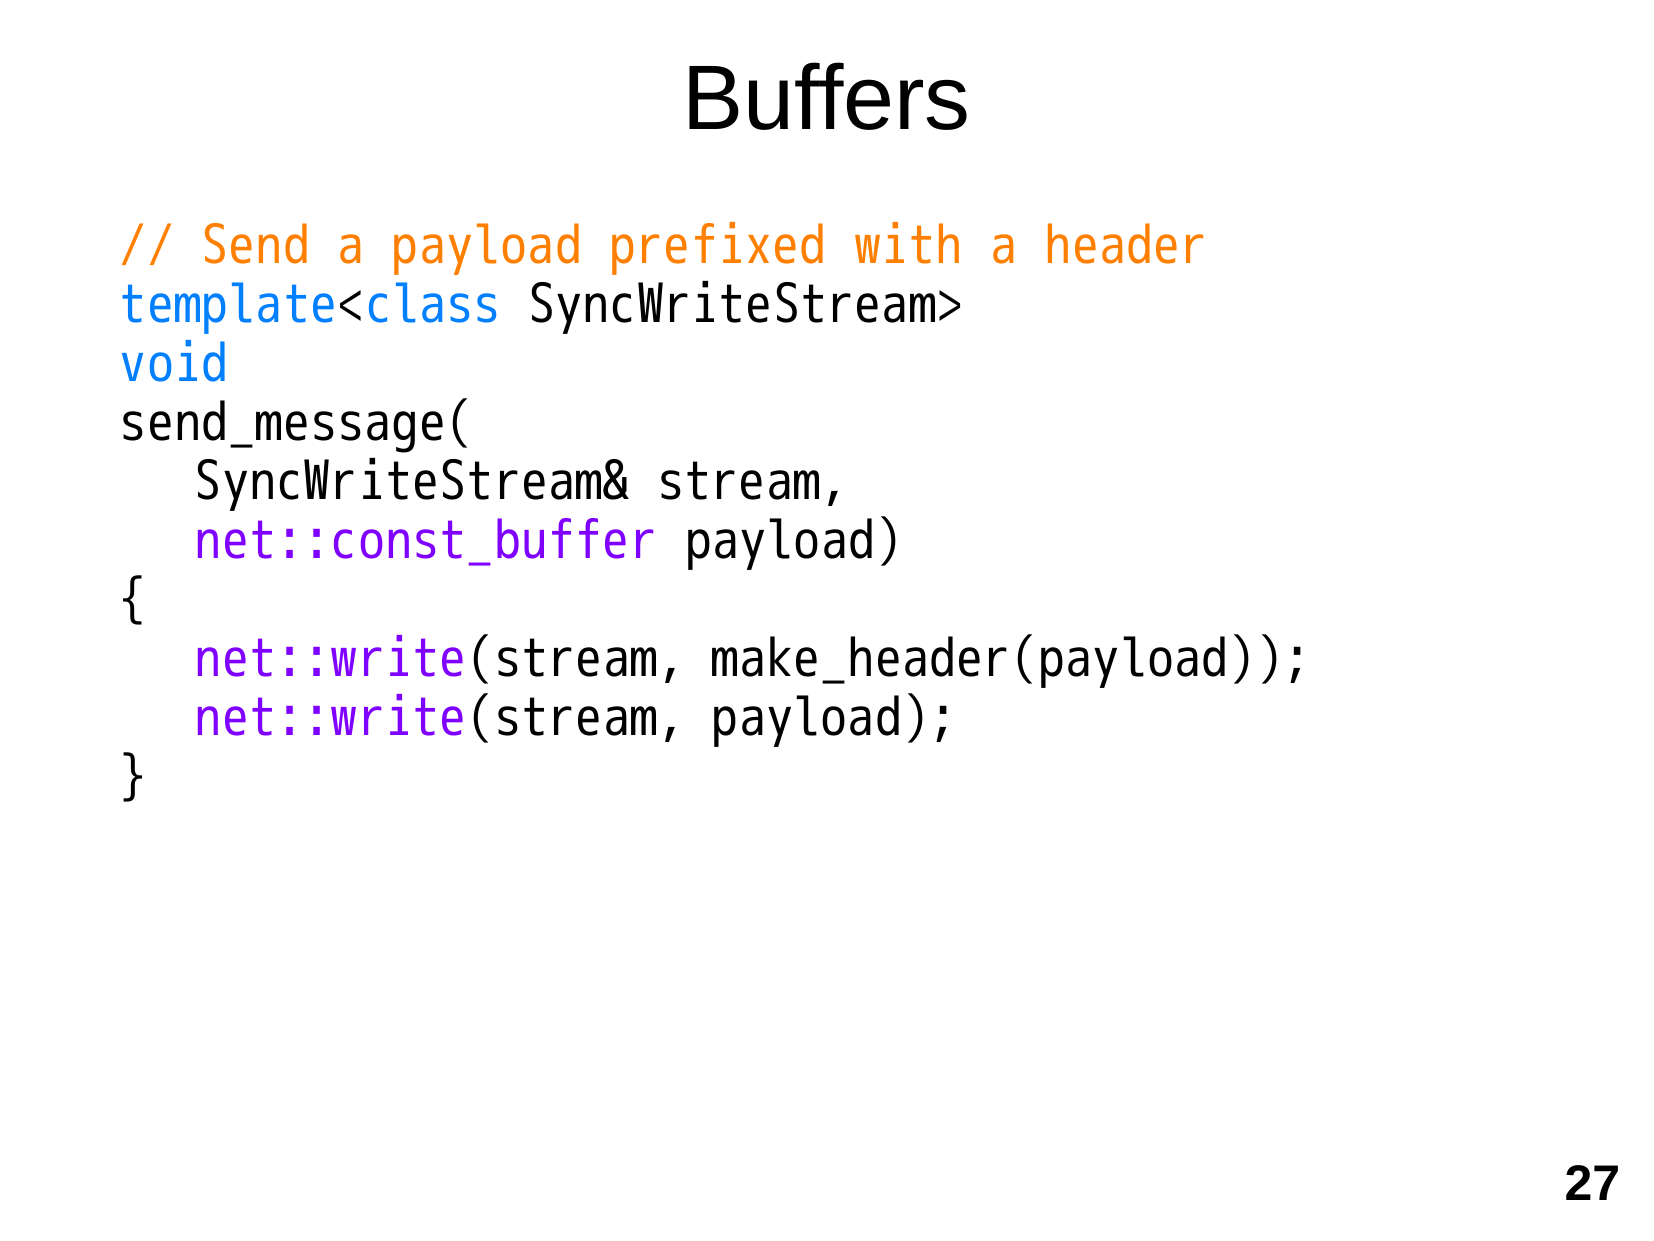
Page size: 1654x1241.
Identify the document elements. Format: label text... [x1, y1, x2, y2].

title Buffers [82, 15, 1571, 181]
text_box // Send a payload prefixed with a header template<class SyncWriteStream> void send_message( SyncWriteStream& stream, net::const_buffer payload) { net::write(stream, make_header(payload)); net::write(stream, payload); } [104, 210, 1575, 811]
